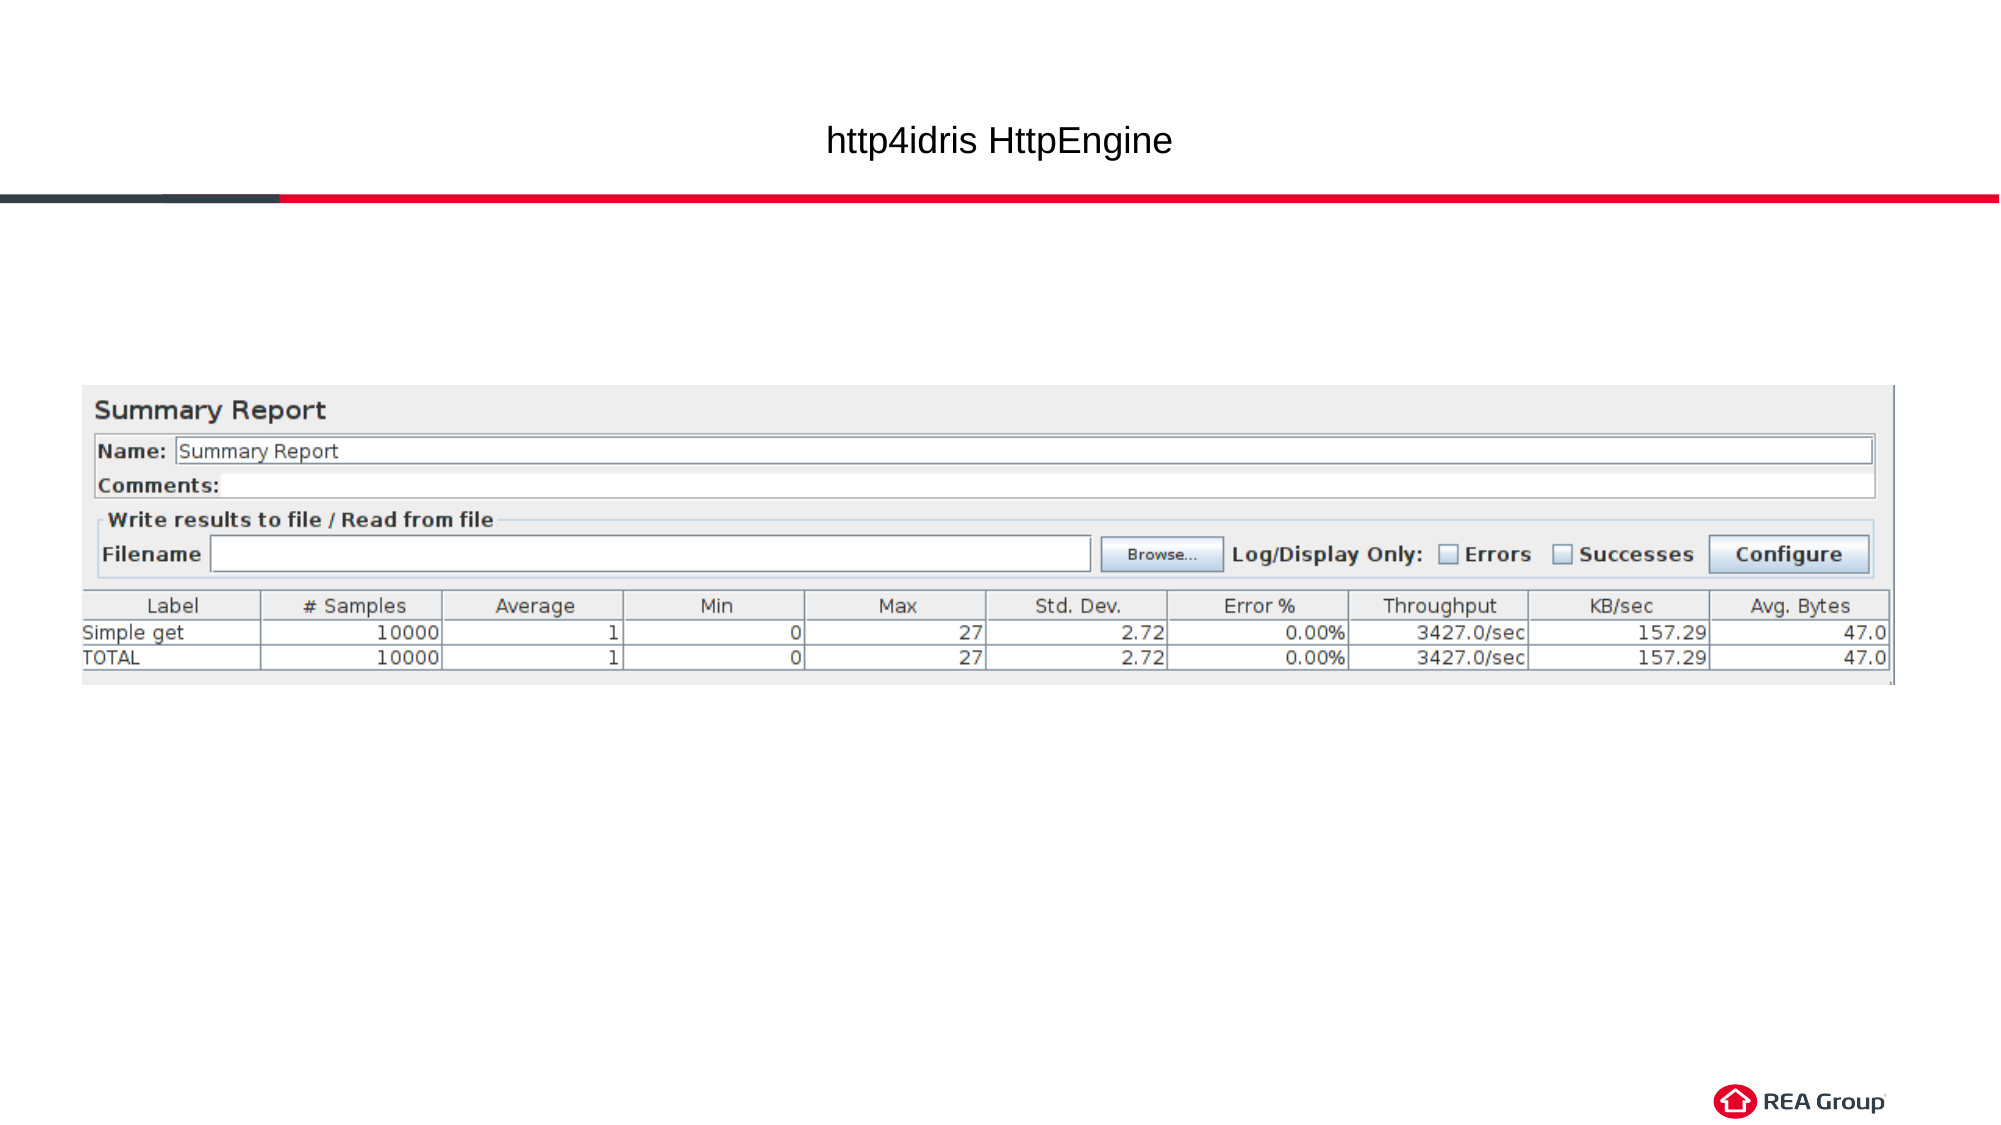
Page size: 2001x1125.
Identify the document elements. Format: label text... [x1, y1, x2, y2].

picture [82, 385, 1895, 685]
picture [1698, 1021, 1901, 1125]
text_box http4idris HttpEngine [99, 44, 1900, 233]
